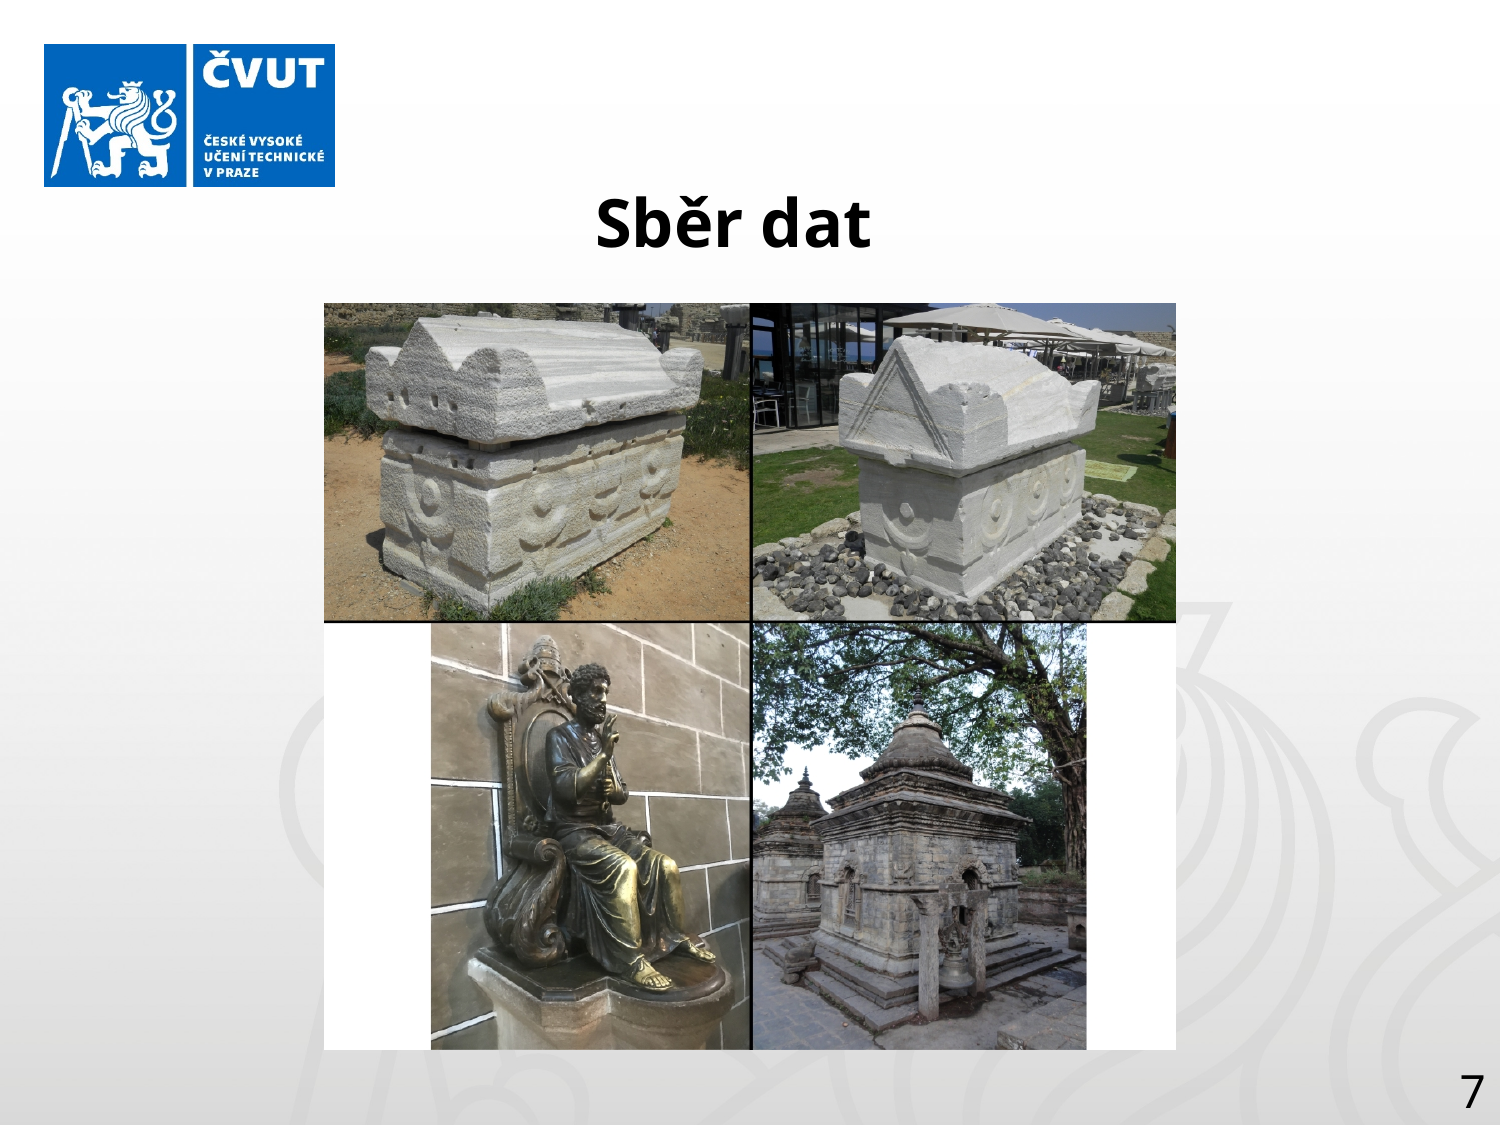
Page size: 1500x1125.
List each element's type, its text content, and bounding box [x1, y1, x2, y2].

title Sběr dat [580, 182, 920, 271]
text_box 7 [1444, 1055, 1500, 1125]
picture [0, 0, 1500, 1125]
